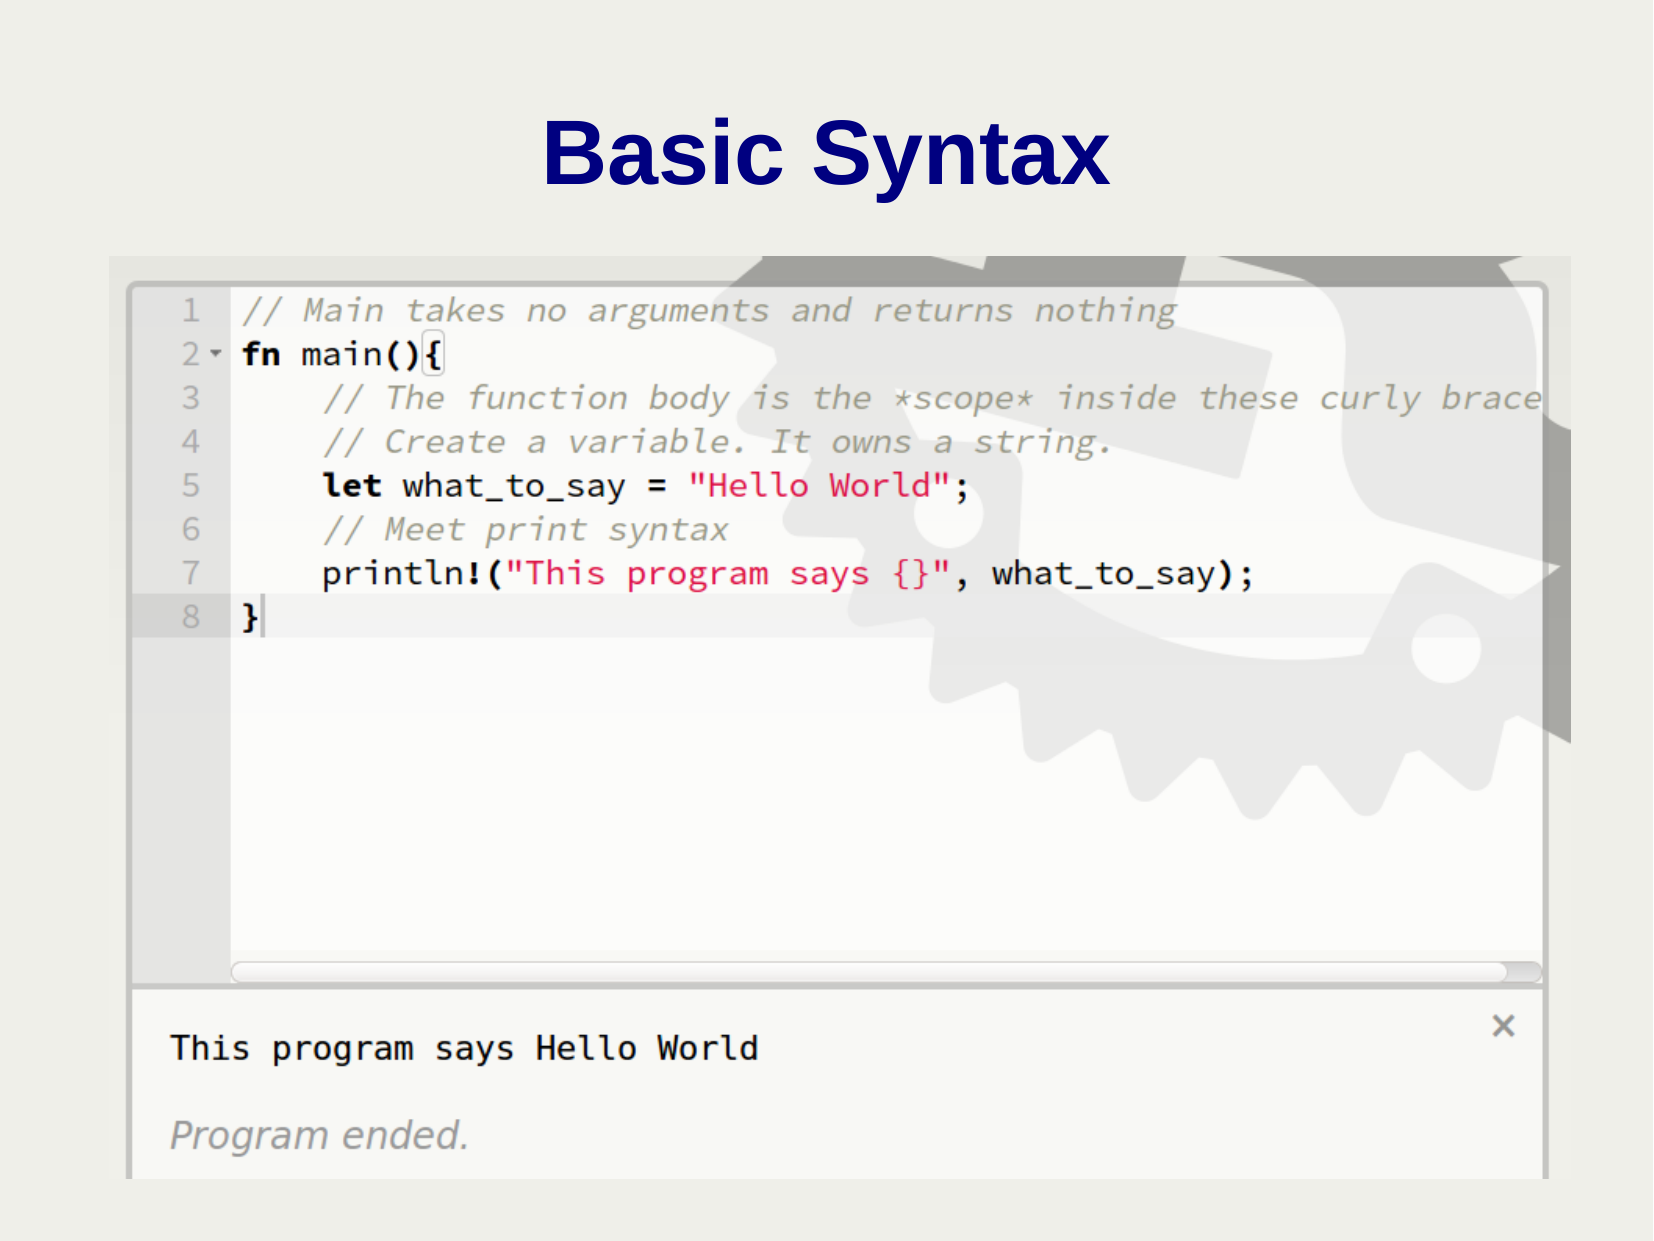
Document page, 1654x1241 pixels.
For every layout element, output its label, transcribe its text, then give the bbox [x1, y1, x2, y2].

title Basic Syntax [82, 49, 1571, 257]
picture [0, 0, 1654, 1241]
